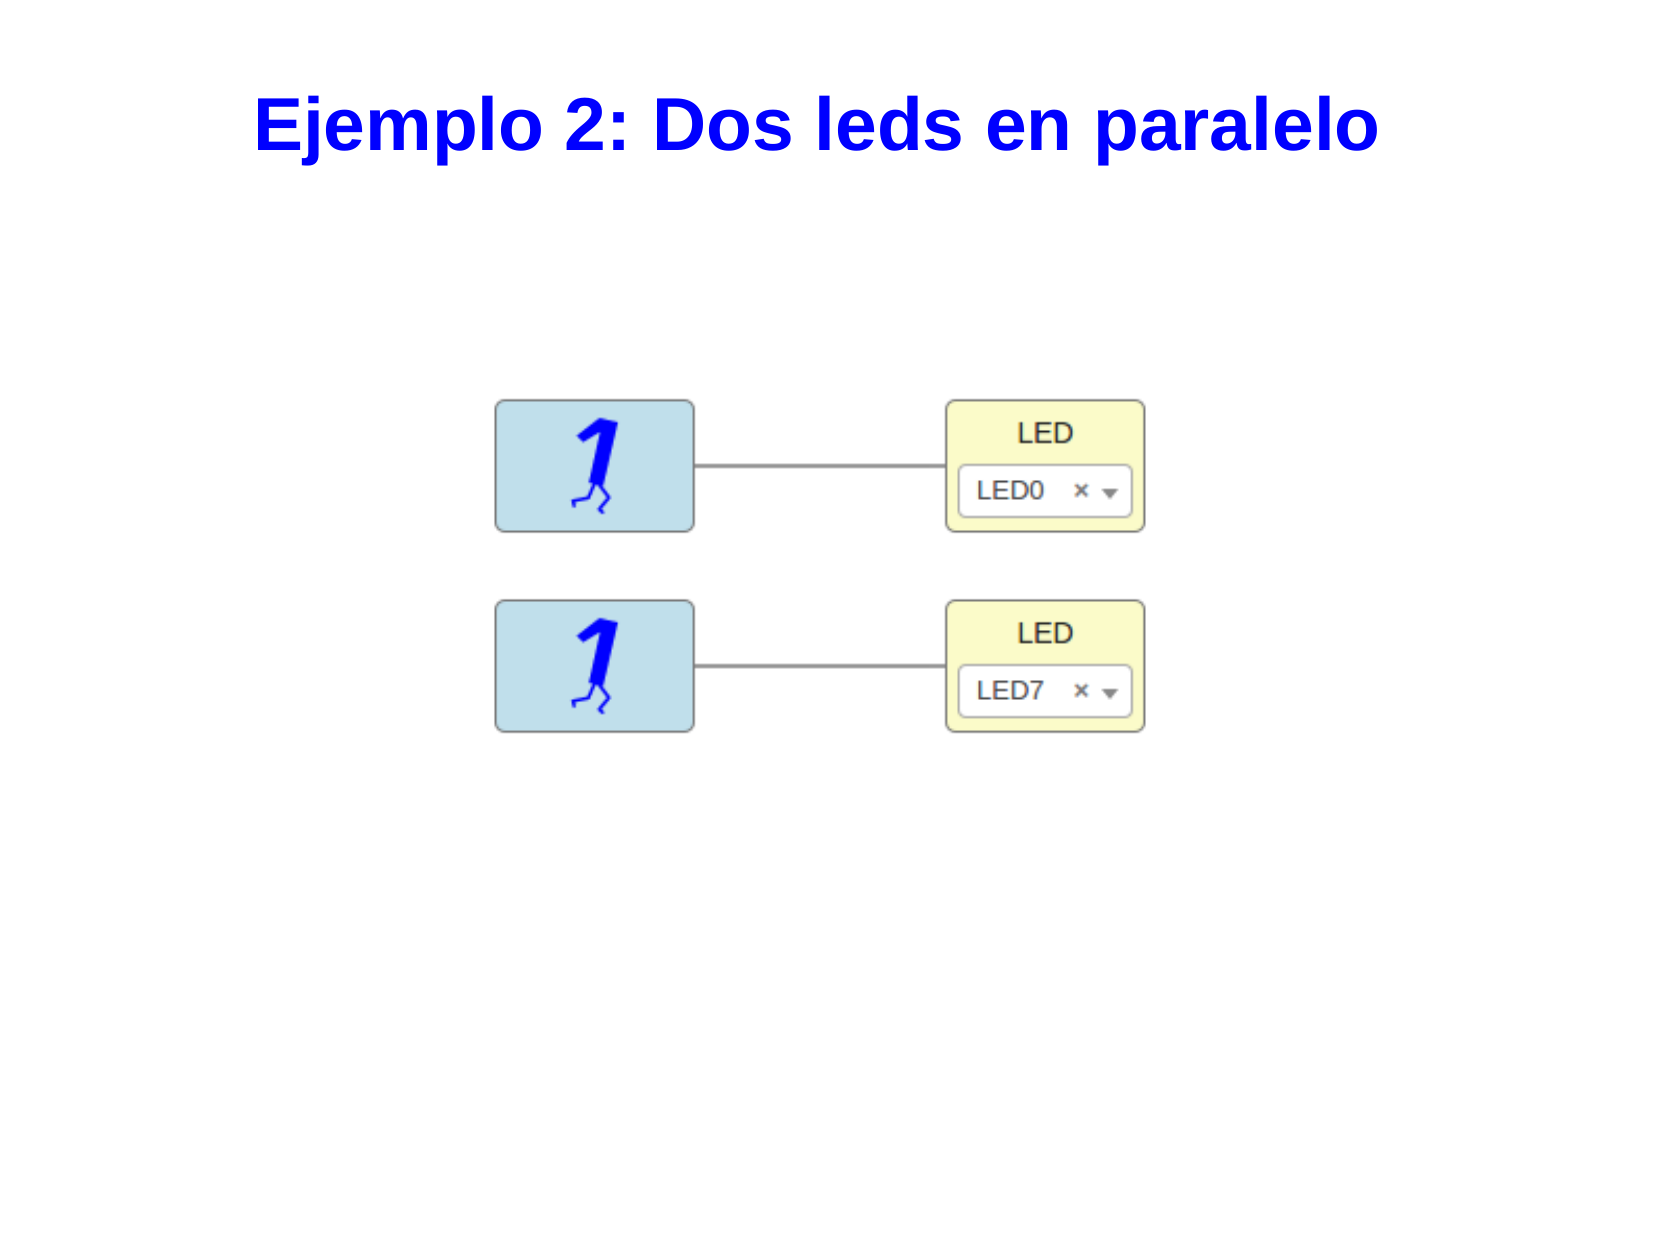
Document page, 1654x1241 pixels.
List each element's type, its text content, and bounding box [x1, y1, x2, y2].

text_box Ejemplo 2: Dos leds en paralelo [90, 75, 1546, 174]
picture [445, 356, 1171, 751]
